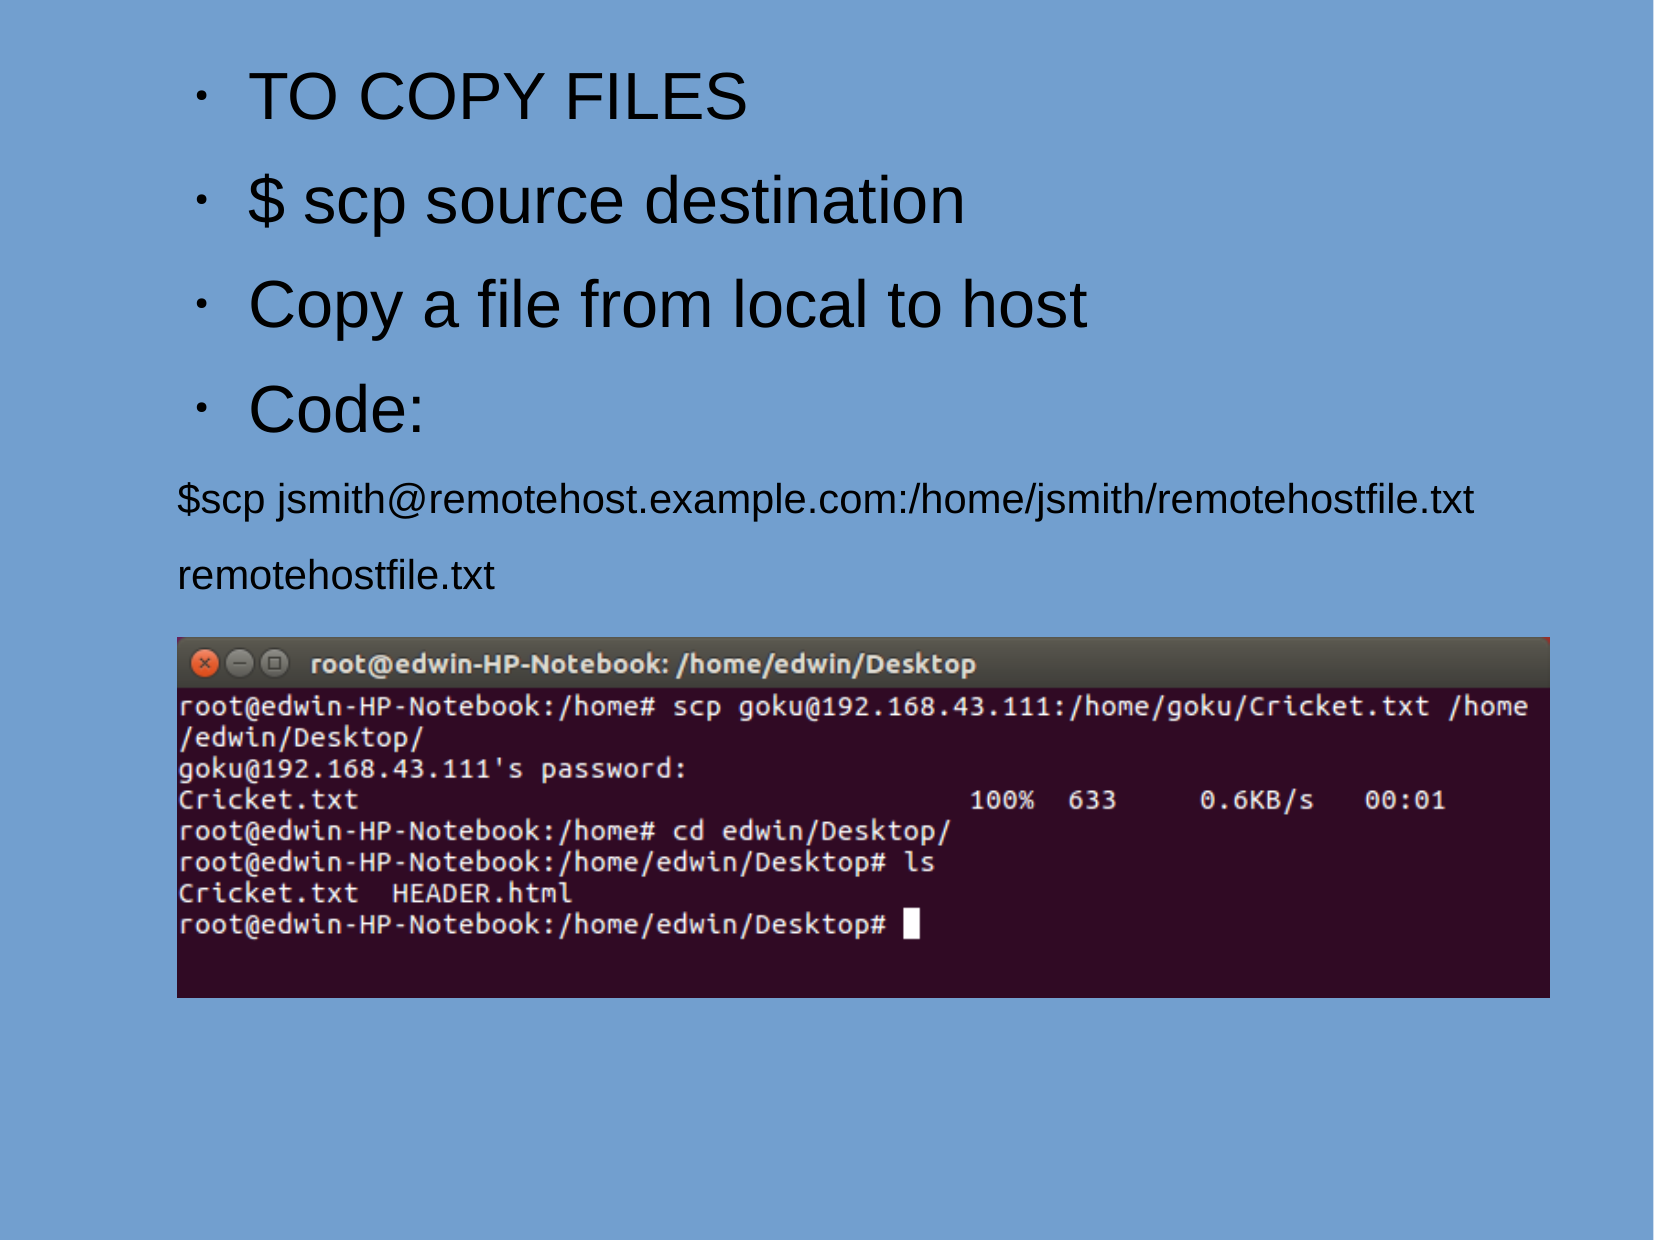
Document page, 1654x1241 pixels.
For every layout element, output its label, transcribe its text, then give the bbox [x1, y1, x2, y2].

picture [177, 637, 1550, 998]
list TO COPY FILES $ scp source destination Copy a file from local to host Code: $scp jsmith@remotehost.example.com:/home/jsmith/remotehostfile.txt remotehostfile.txt [177, 59, 1654, 779]
title [82, 49, 1571, 257]
